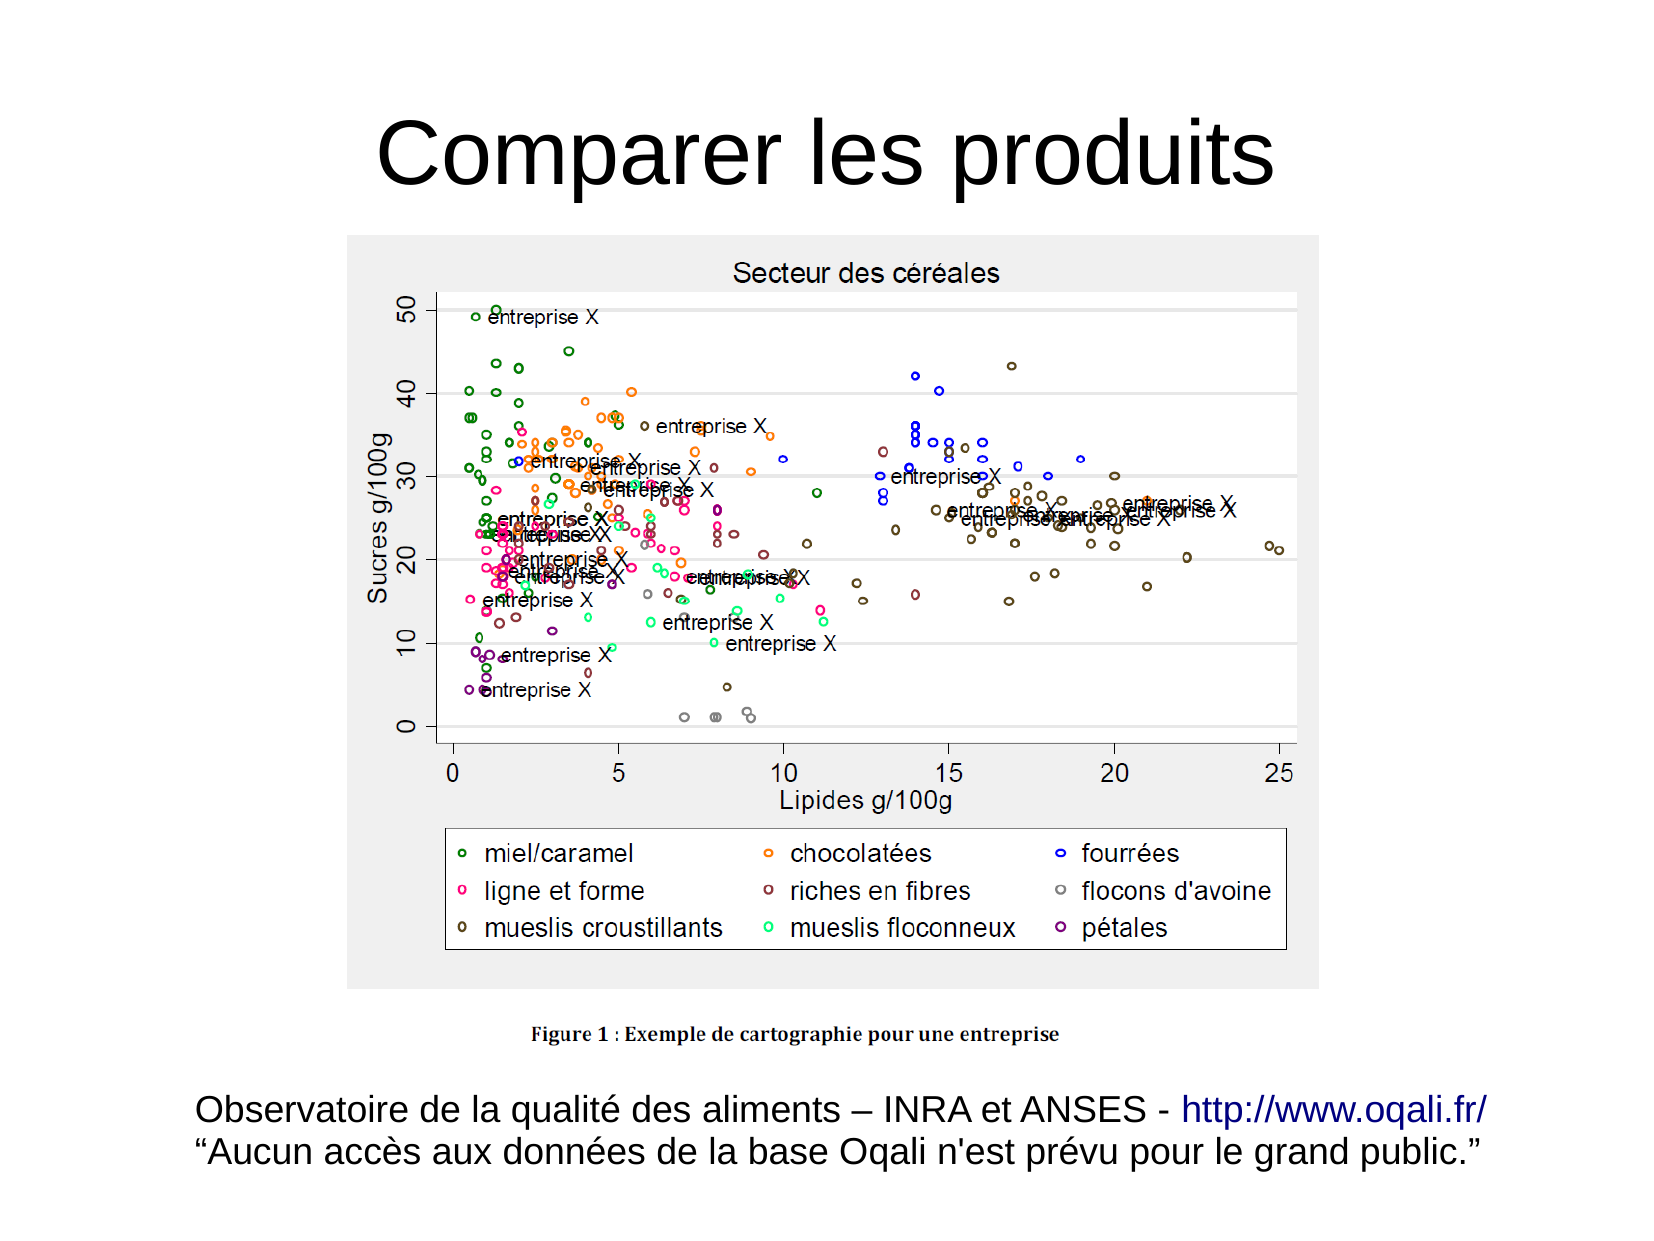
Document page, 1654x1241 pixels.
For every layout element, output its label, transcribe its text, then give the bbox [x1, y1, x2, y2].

picture [347, 235, 1319, 1055]
text_box Observatoire de la qualité des aliments – INRA et ANSES - http://www.oqali.fr/ “Aucun accès aux données de la base Oqali n'est prévu pour le grand public.” [180, 1080, 1606, 1180]
title Comparer les produits [82, 49, 1571, 257]
